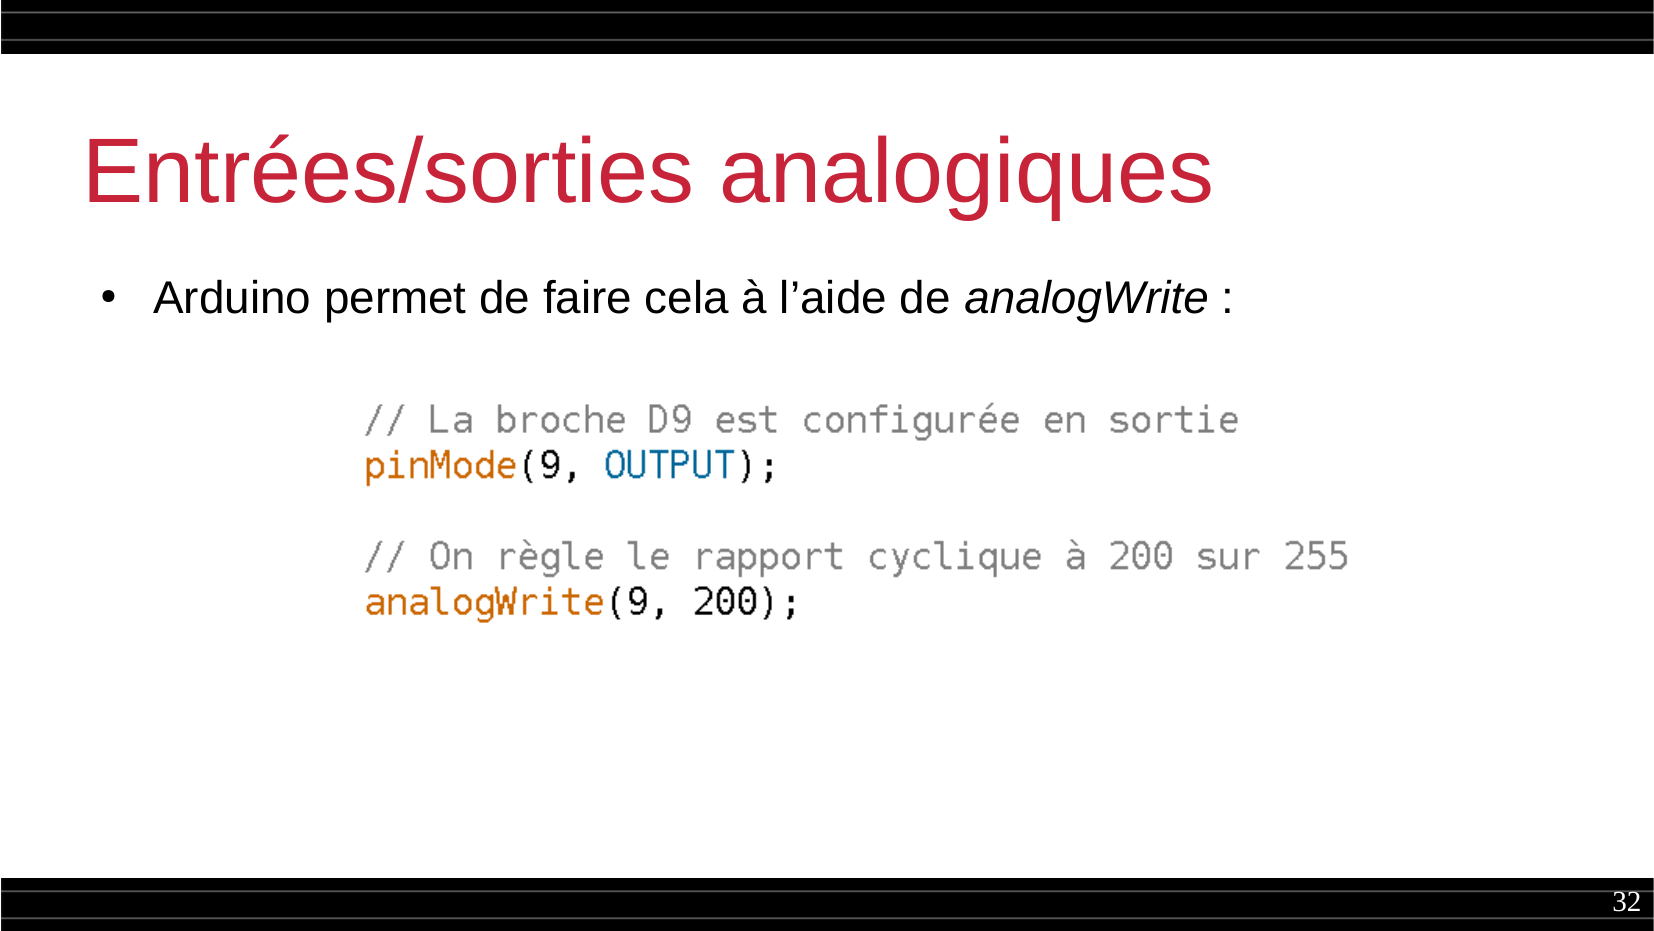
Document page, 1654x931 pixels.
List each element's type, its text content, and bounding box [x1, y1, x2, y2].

list Arduino permet de faire cela à l’aide de analogWrite : [82, 271, 1571, 758]
picture [342, 389, 1355, 648]
picture [1, 0, 1654, 54]
picture [1, 878, 1654, 931]
title Entrées/sorties analogiques [82, 92, 1571, 249]
